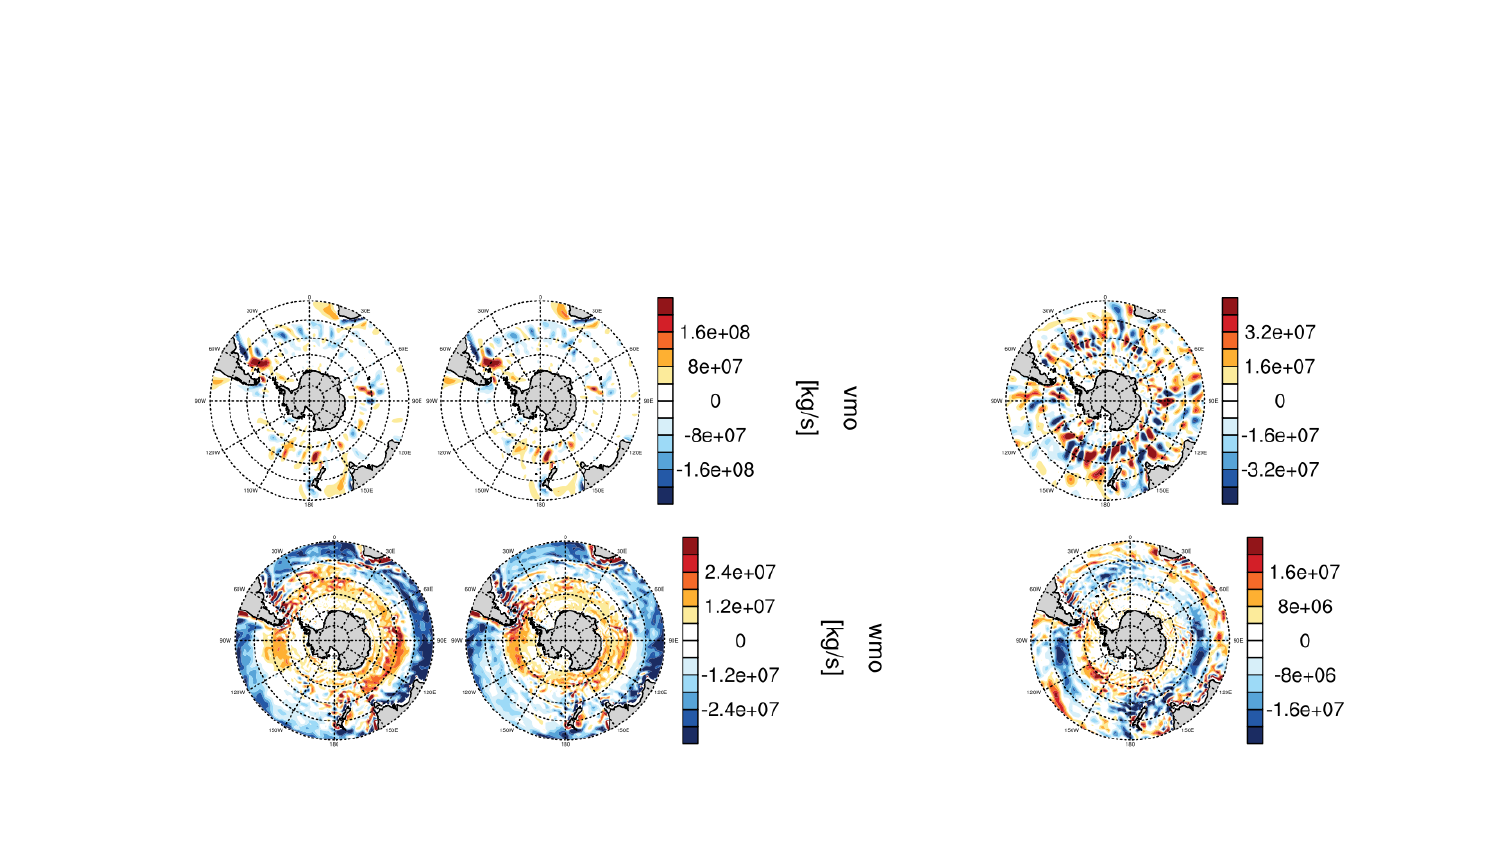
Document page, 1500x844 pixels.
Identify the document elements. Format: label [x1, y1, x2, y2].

picture [219, 532, 1354, 749]
picture [194, 291, 1329, 508]
